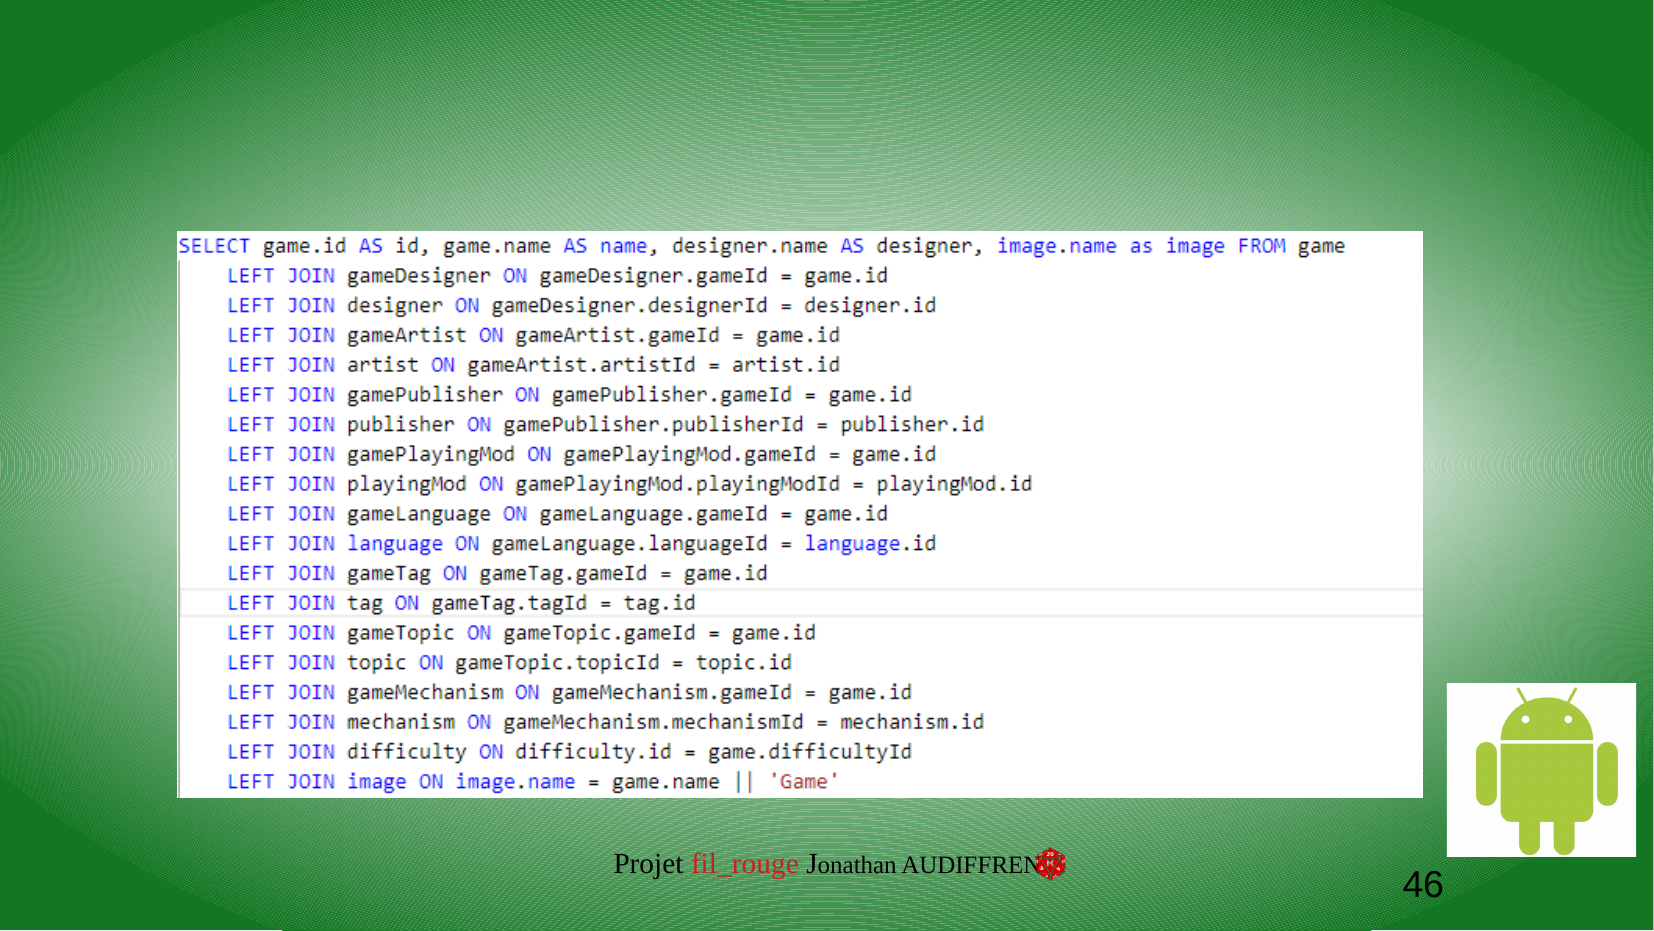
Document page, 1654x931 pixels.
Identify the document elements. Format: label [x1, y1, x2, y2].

picture [1033, 847, 1067, 881]
picture [1446, 683, 1637, 857]
picture [177, 231, 1423, 798]
